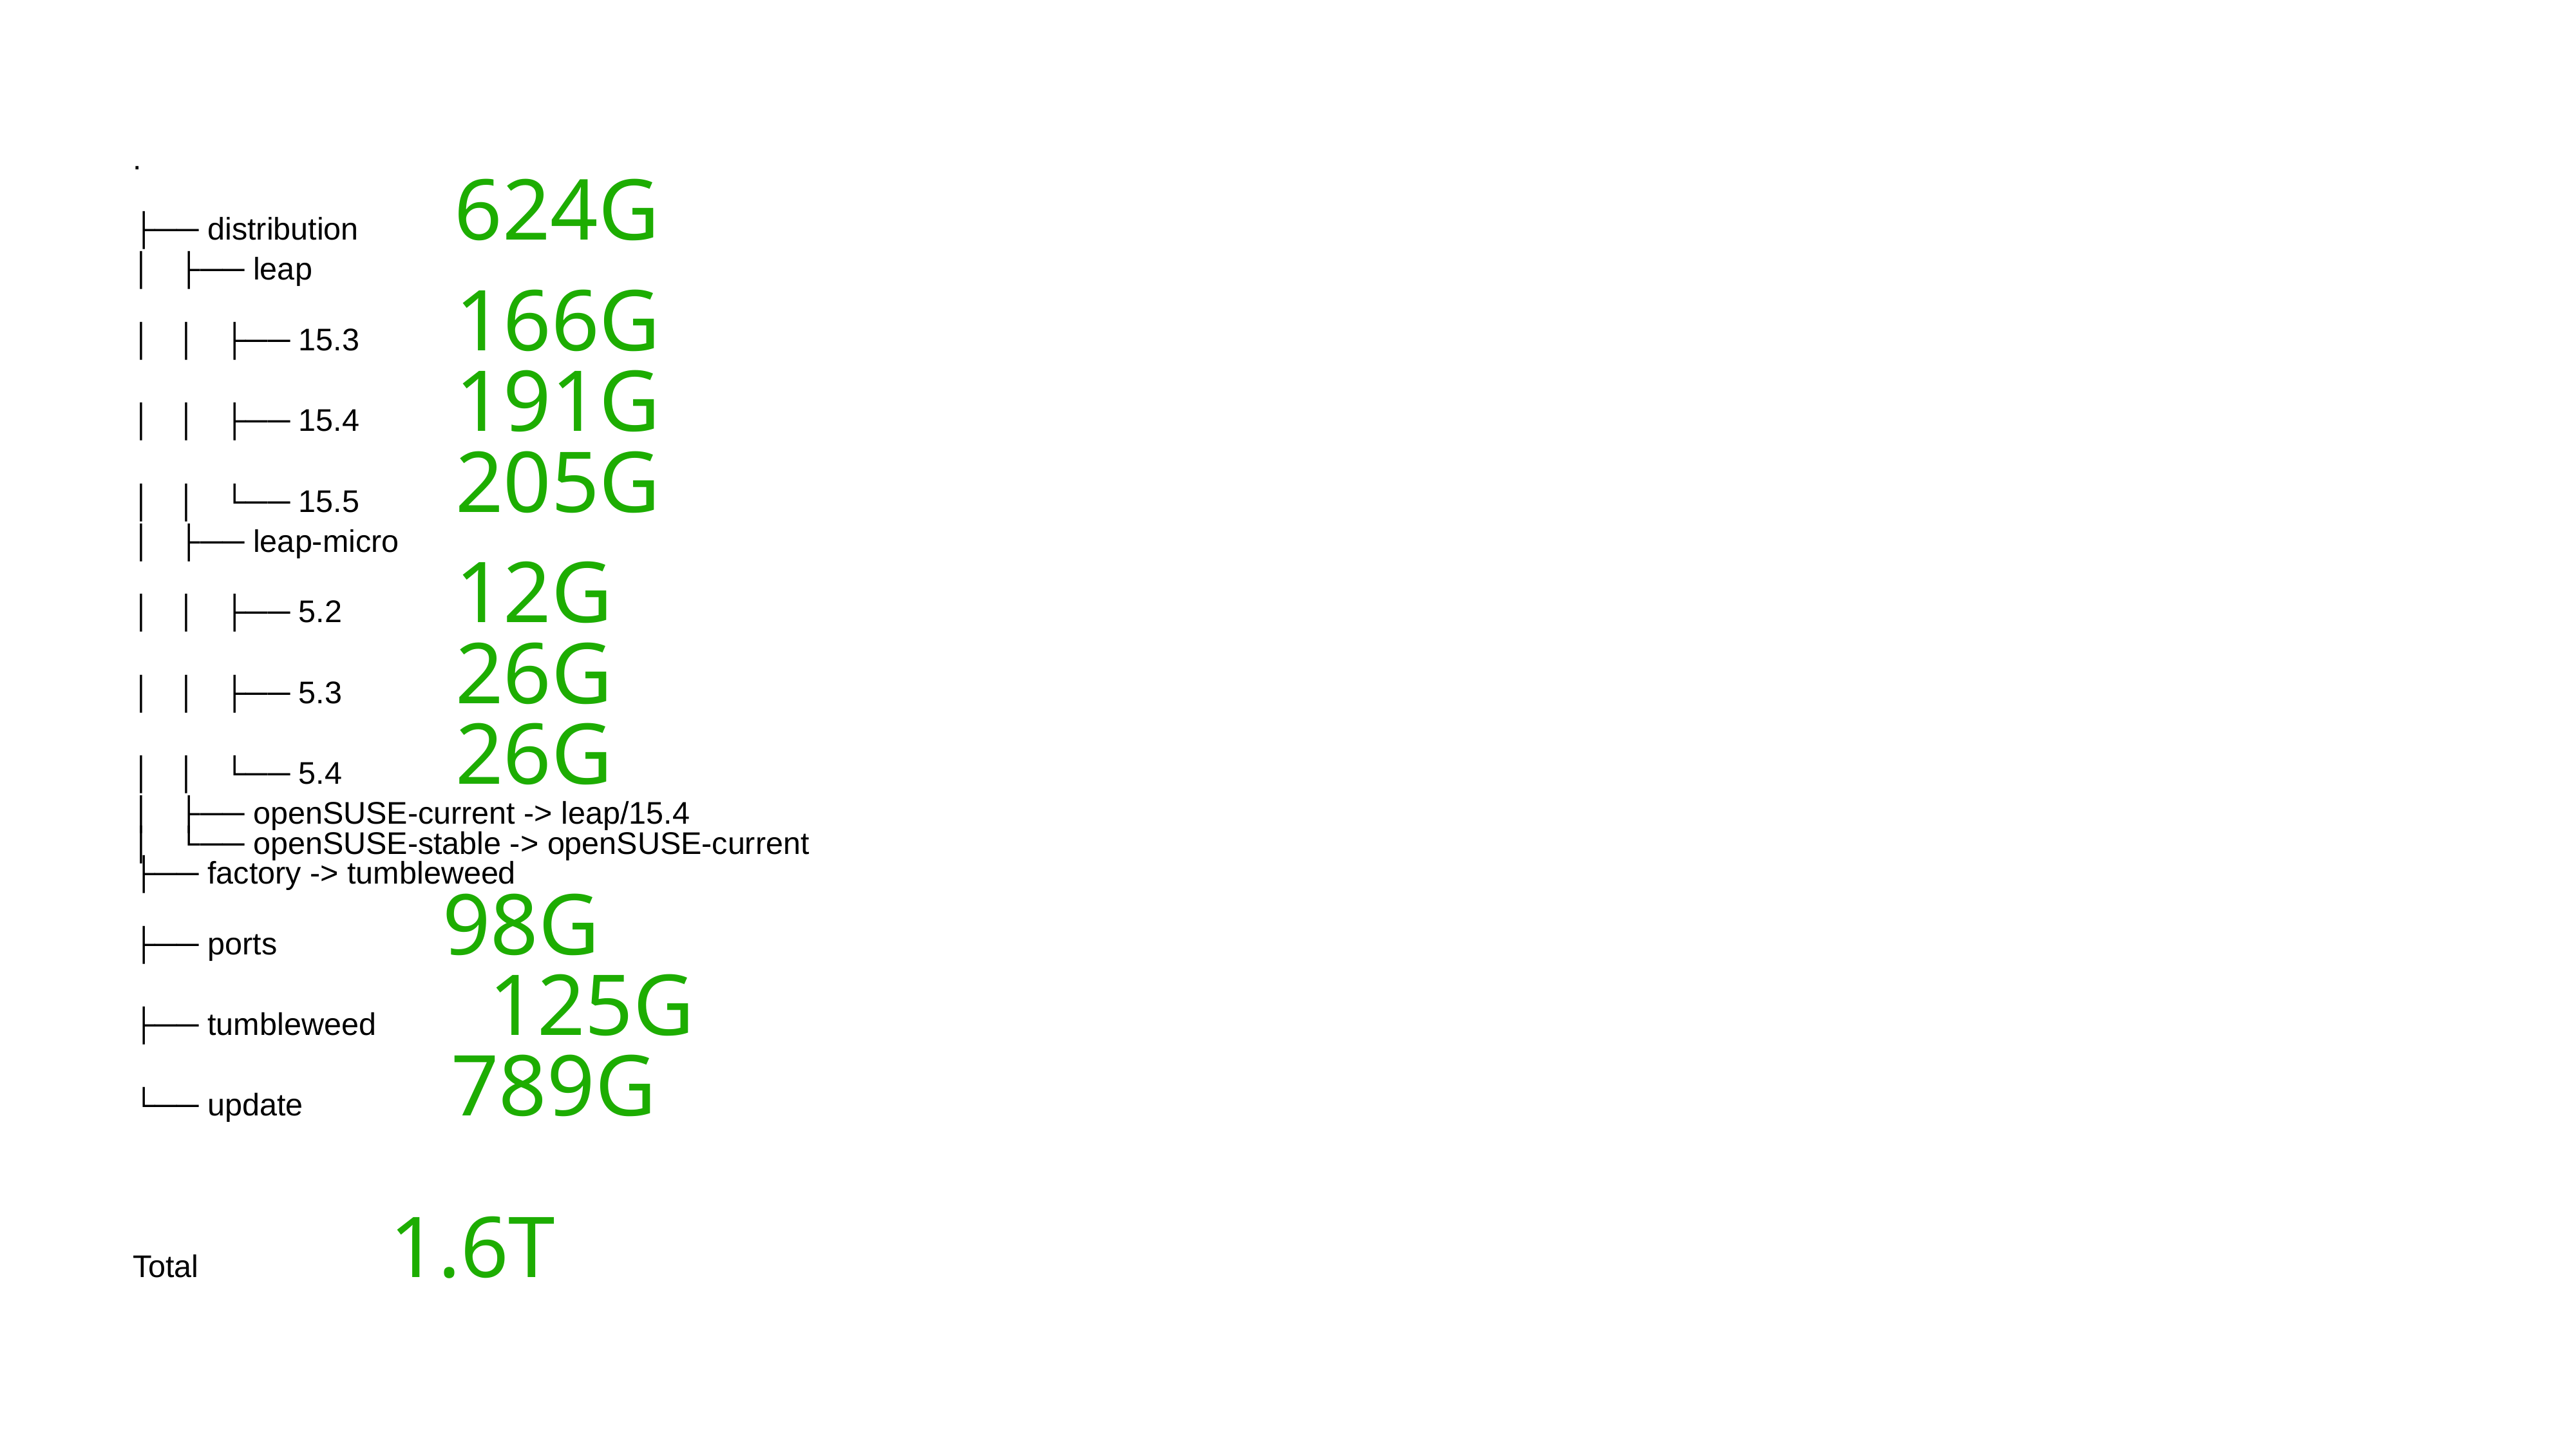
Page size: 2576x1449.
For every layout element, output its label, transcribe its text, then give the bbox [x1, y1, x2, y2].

list . ├── distribution 624G │ ├── leap │ │ ├── 15.3 166G │ │ ├── 15.4 191G │ │ └── 15.5 205G │ ├── leap-micro │ │ ├── 5.2 12G │ │ ├── 5.3 26G │ │ └── 5.4 26G │ ├── openSUSE-current -> leap/15.4 │ └── openSUSE-stable -> openSUSE-current ├── factory -> tumbleweed ├── ports 98G ├── tumbleweed 125G └── update 789G Total 1.6T [127, 140, 2449, 1309]
